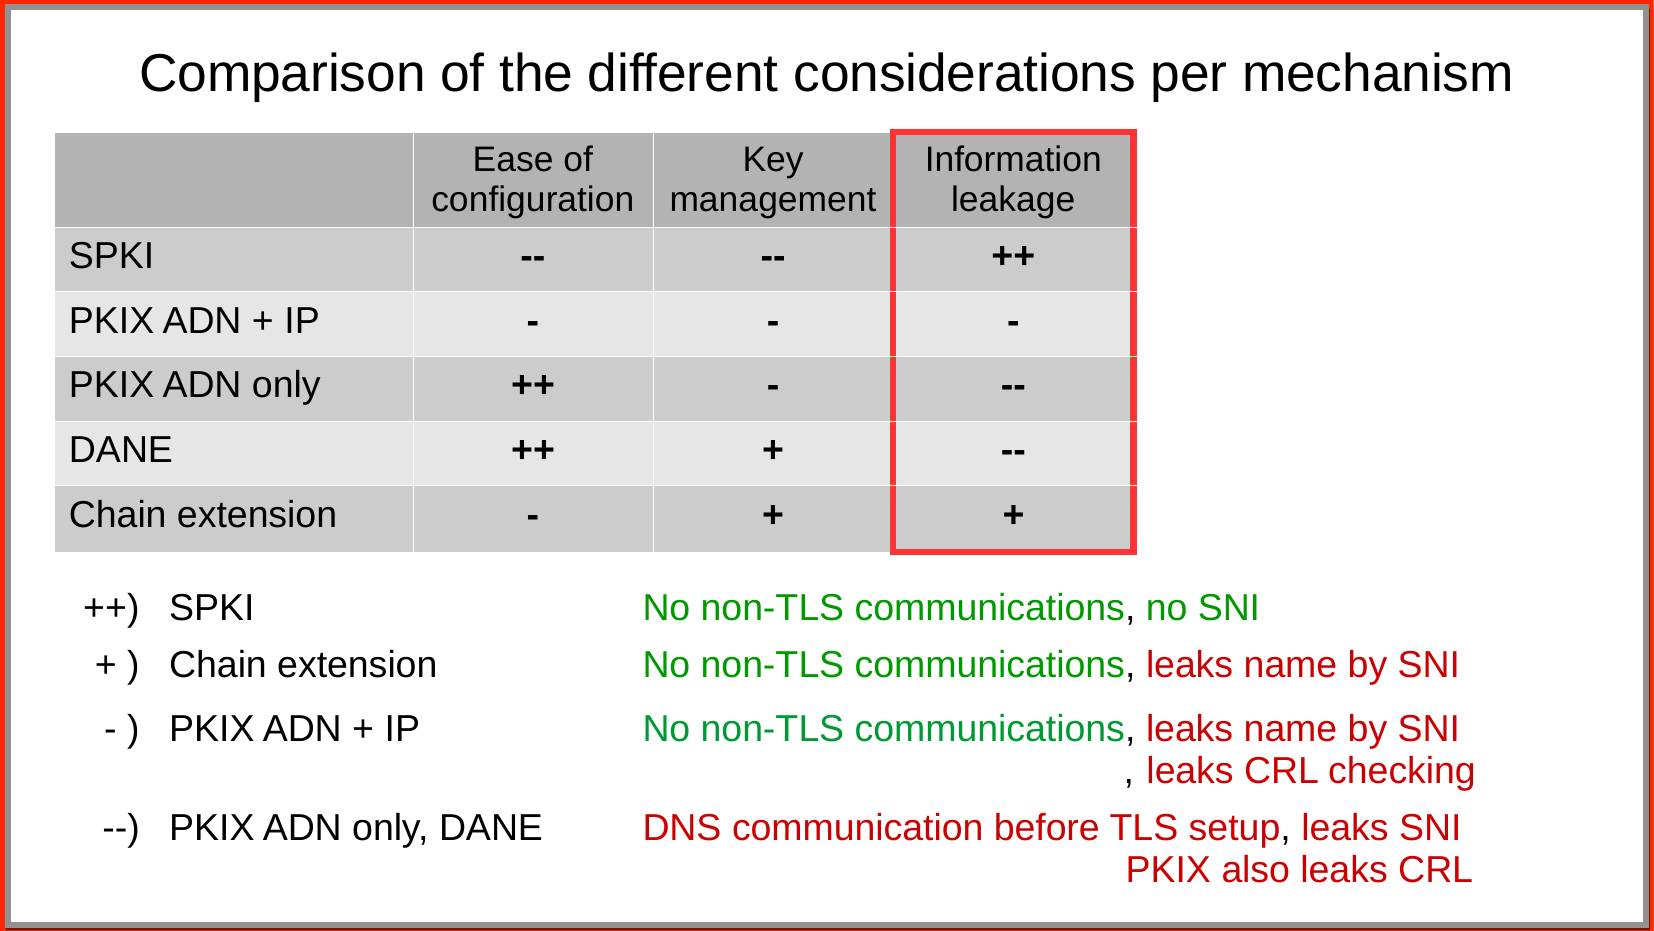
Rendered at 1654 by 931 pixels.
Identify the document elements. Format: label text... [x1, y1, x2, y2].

table_cell - [414, 486, 653, 552]
table_cell + ) [59, 636, 154, 700]
table_cell - ) [59, 700, 154, 799]
table_header Key management [654, 133, 890, 227]
table_cell -- [896, 357, 1130, 421]
table_cell + [654, 422, 890, 485]
table_cell ++ [896, 228, 1130, 291]
table_cell - [654, 292, 890, 356]
table_cell - [654, 357, 890, 421]
table_cell No non-TLS communications, leaks name by SNI , leaks CRL checking [628, 700, 1611, 799]
table_cell PKIX ADN only [55, 357, 413, 421]
table_cell - [414, 292, 653, 356]
table_cell - [896, 292, 1130, 356]
title Comparison of the different considerations per mechanism [82, 0, 1571, 152]
table_cell DANE [55, 422, 413, 485]
table_cell ++ [414, 422, 653, 485]
table_cell Chain extension [55, 486, 413, 552]
table_cell -- [654, 228, 890, 291]
table_header [55, 133, 413, 227]
table_header Ease of configuration [414, 133, 653, 227]
table_cell --) [59, 799, 154, 898]
table_cell PKIX ADN + IP [154, 700, 628, 799]
table_cell Chain extension [154, 636, 628, 700]
table_header Information leakage [896, 135, 1130, 227]
table_cell No non-TLS communications, leaks name by SNI [628, 636, 1611, 700]
table_cell -- [414, 228, 653, 291]
table_cell + [654, 486, 890, 552]
table_cell DNS communication before TLS setup, leaks SNI PKIX also leaks CRL [628, 799, 1611, 898]
table_cell PKIX ADN + IP [55, 292, 413, 356]
table_header SPKI [154, 579, 628, 636]
table_cell -- [896, 422, 1130, 485]
table_header ++) [59, 579, 154, 636]
table_header No non-TLS communications, no SNI [628, 579, 1611, 636]
table_cell + [896, 486, 1130, 549]
table_cell PKIX ADN only, DANE [154, 799, 628, 898]
table_cell SPKI [55, 228, 413, 291]
table_cell ++ [414, 357, 653, 421]
